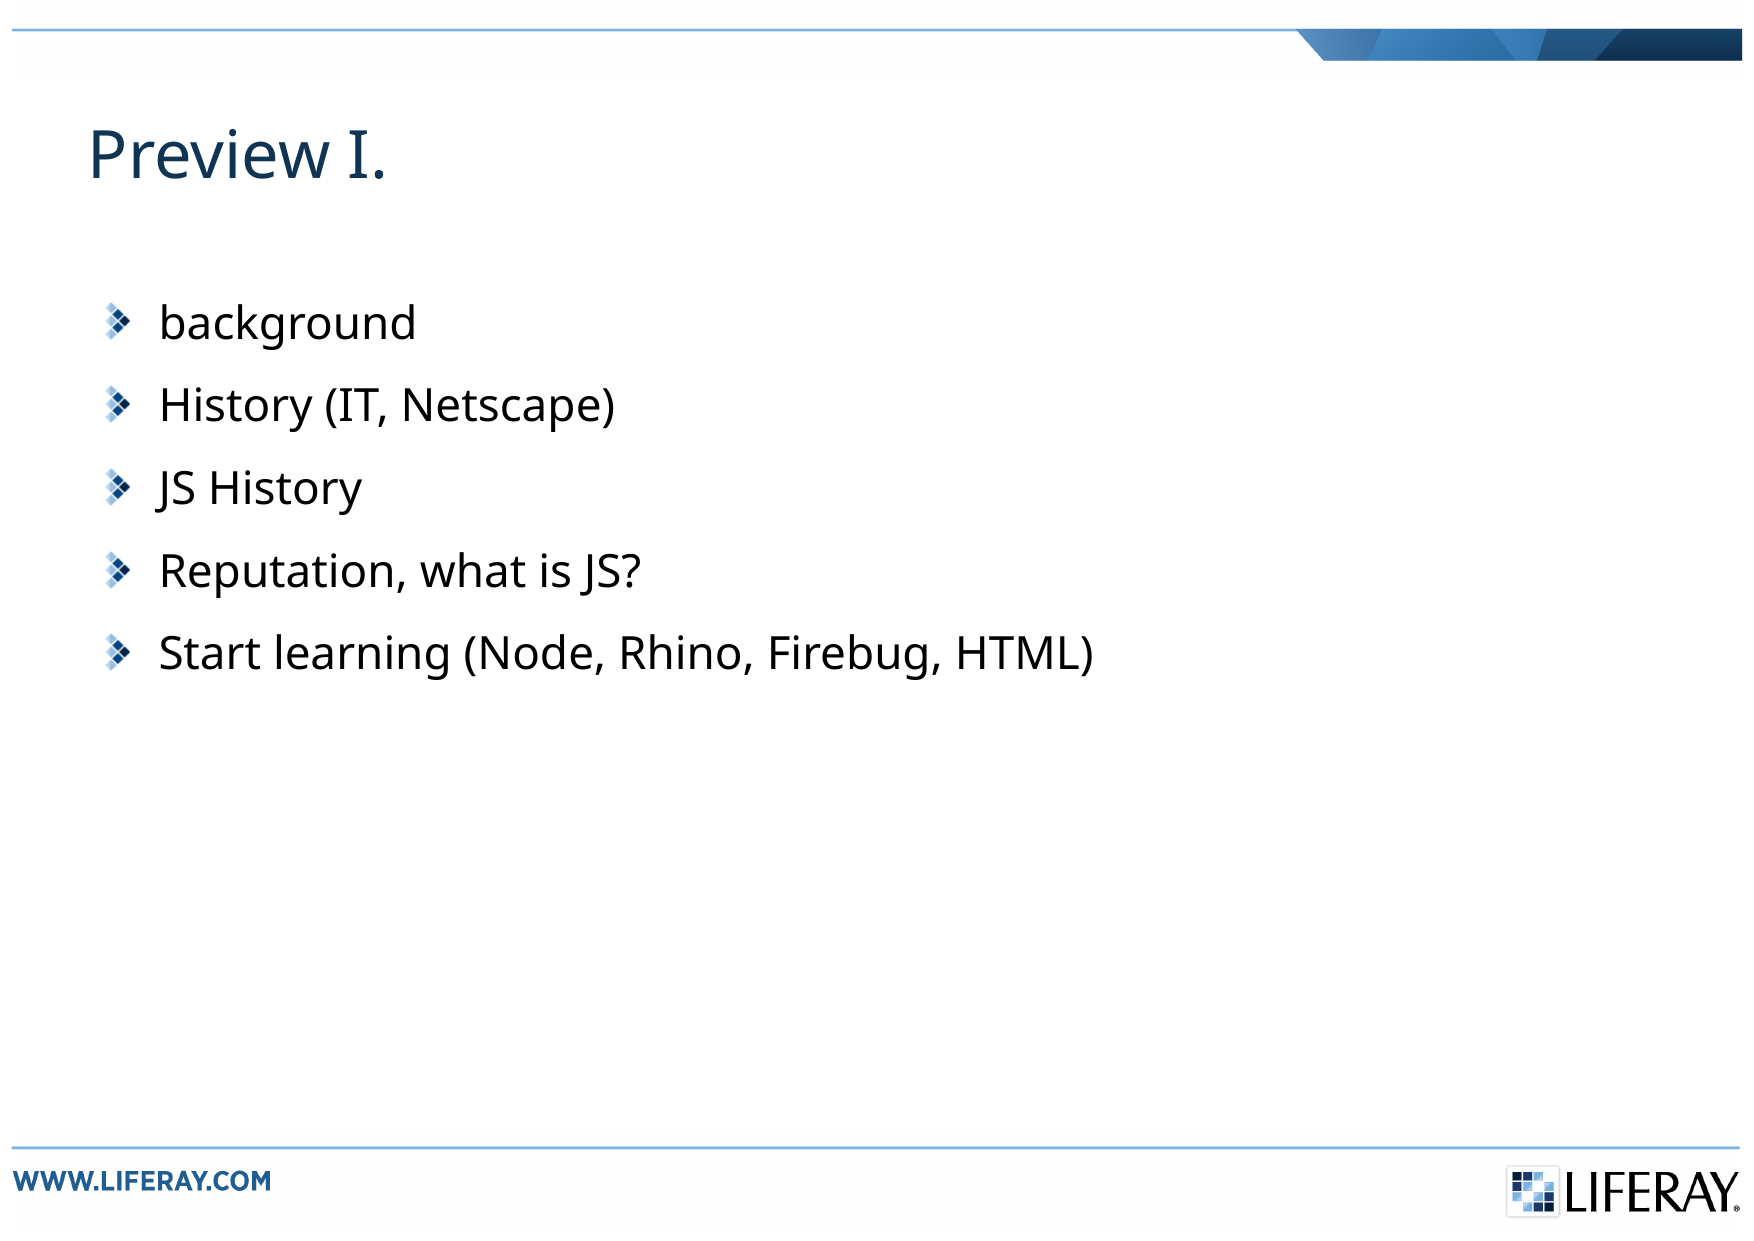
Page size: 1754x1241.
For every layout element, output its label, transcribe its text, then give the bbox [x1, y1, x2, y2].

list background History (IT, Netscape) JS History Reputation, what is JS? Start learning (Node, Rhino, Firebug, HTML) [87, 290, 1667, 1109]
picture [10, 1124, 1741, 1234]
title Preview I. [87, 49, 1667, 257]
picture [12, 0, 1743, 84]
